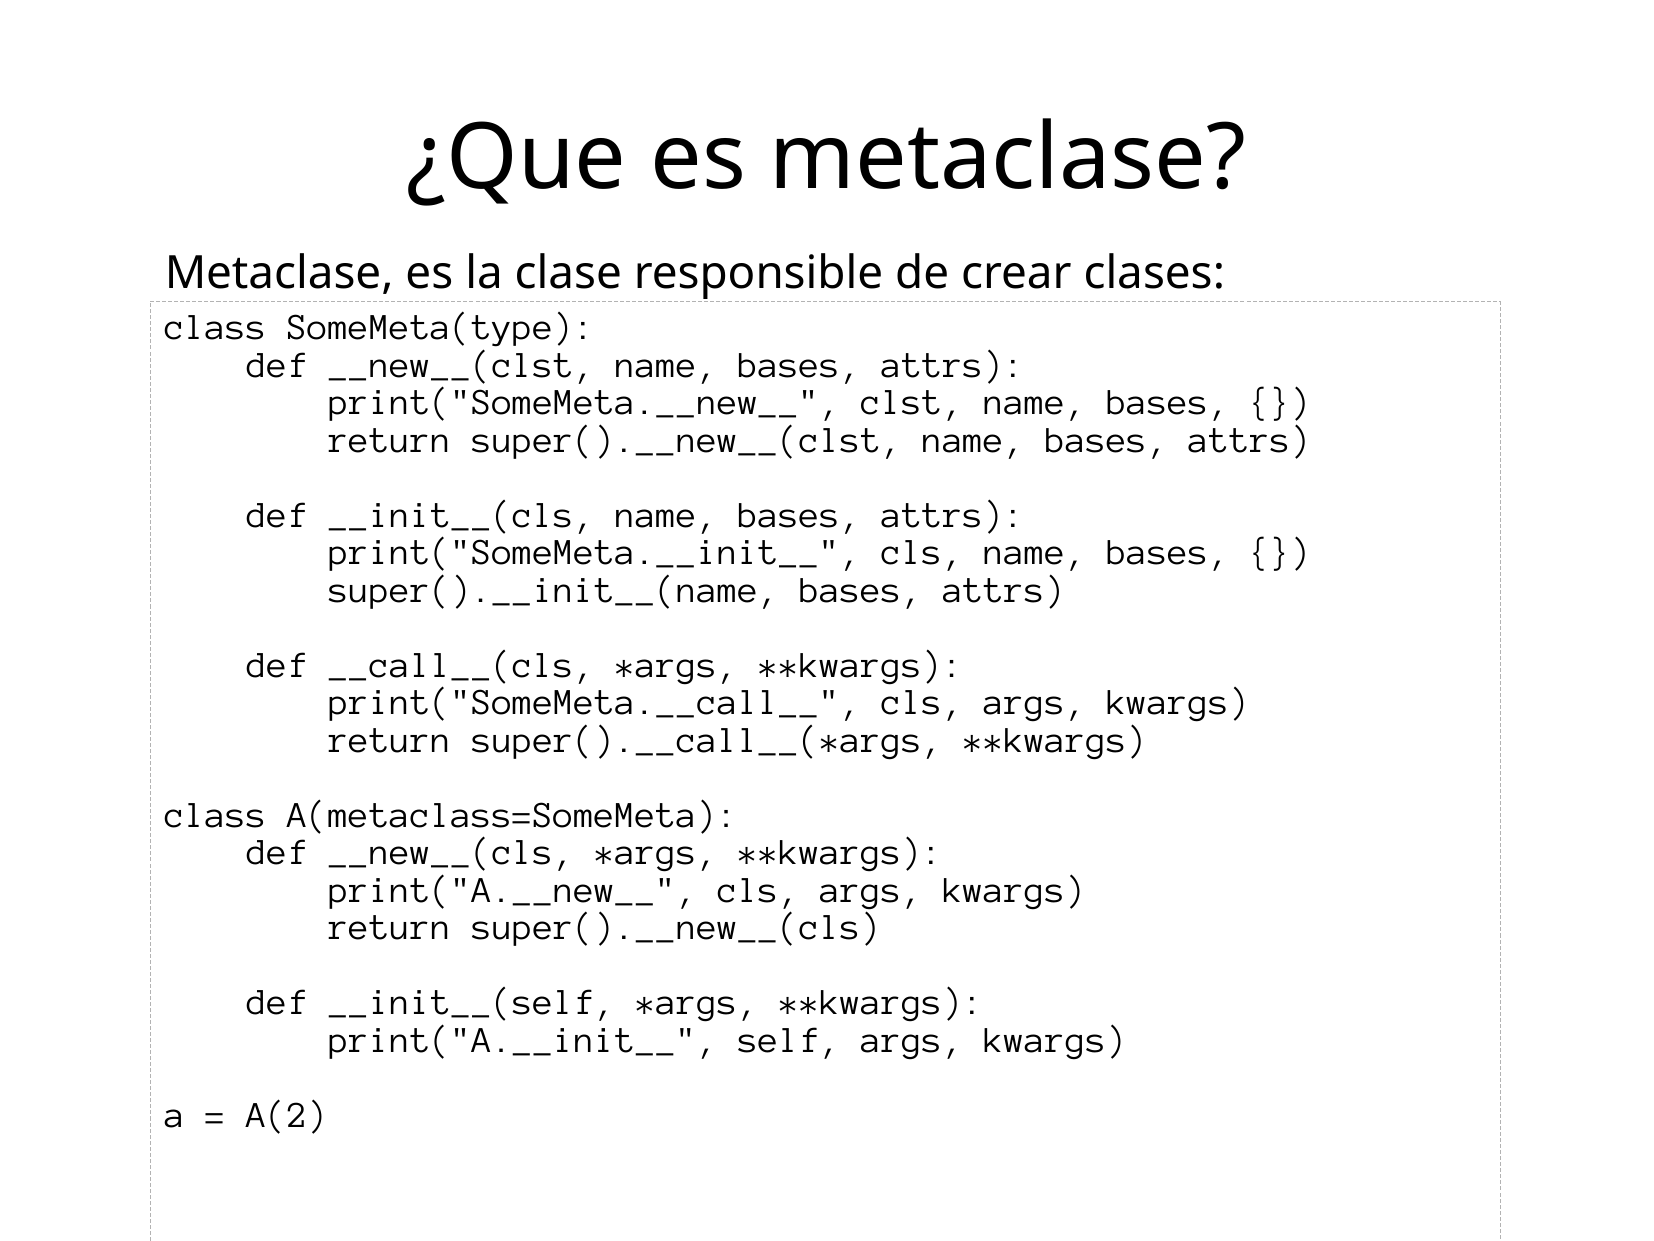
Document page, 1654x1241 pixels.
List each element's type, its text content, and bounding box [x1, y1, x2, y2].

text_box Metaclase, es la clase responsible de crear clases: [150, 232, 1501, 301]
text_box class SomeMeta(type): def __new__(clst, name, bases, attrs): print("SomeMeta.__new__", clst, name, bases, {}) return super().__new__(clst, name, bases, attrs) def __init__(cls, name, bases, attrs): print("SomeMeta.__init__", cls, name, bases, {}) super().__init__(name, bases, attrs) def __call__(cls, *args, **kwargs): print("SomeMeta.__call__", cls, args, kwargs) return super().__call__(*args, **kwargs) class A(metaclass=SomeMeta): def __new__(cls, *args, **kwargs): print("A.__new__", cls, args, kwargs) return super().__new__(cls) def __init__(self, *args, **kwargs): print("A.__init__", self, args, kwargs) a = A(2) [150, 301, 1501, 1142]
title ¿Que es metaclase? [82, 49, 1571, 257]
